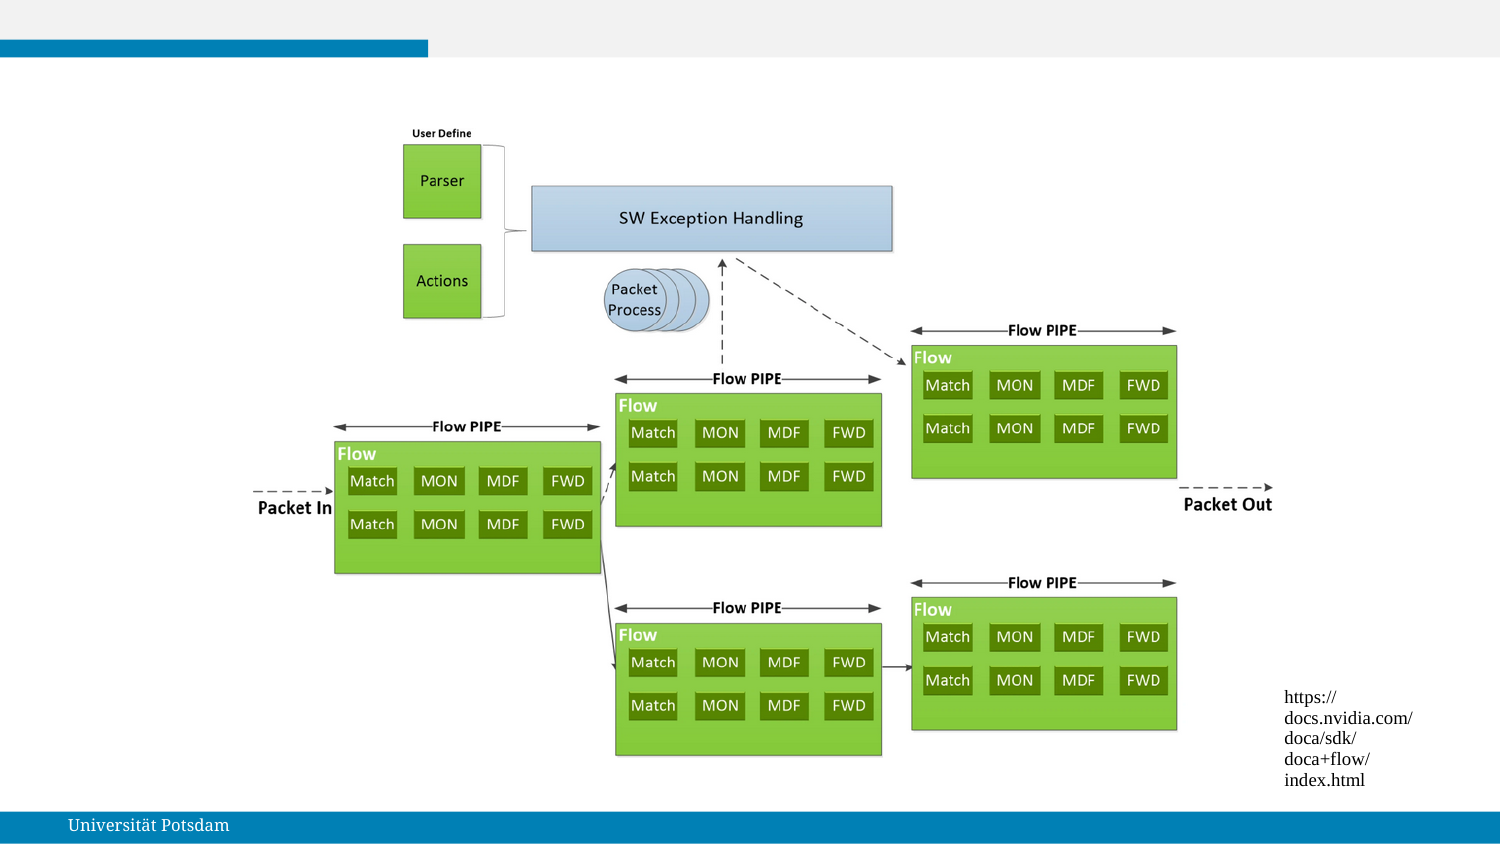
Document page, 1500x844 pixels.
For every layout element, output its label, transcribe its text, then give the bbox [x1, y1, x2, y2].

text_box https://docs.nvidia.com/doca/sdk/doca+flow/index.html [1269, 679, 1447, 788]
picture [230, 118, 1294, 768]
